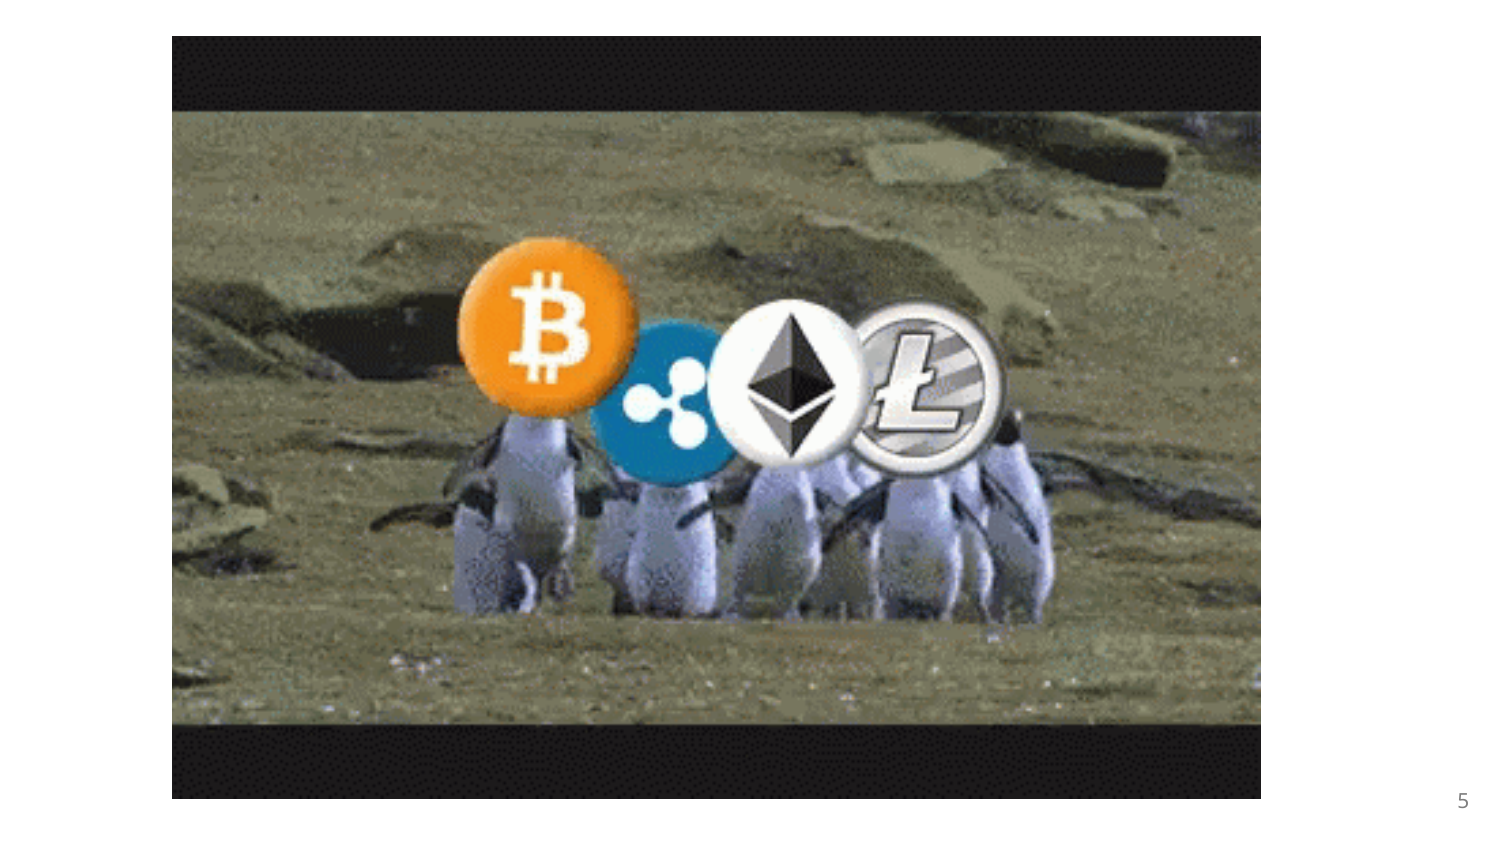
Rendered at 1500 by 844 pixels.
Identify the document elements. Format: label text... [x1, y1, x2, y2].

picture [172, 36, 1261, 799]
slide_number <number> [1394, 769, 1484, 834]
